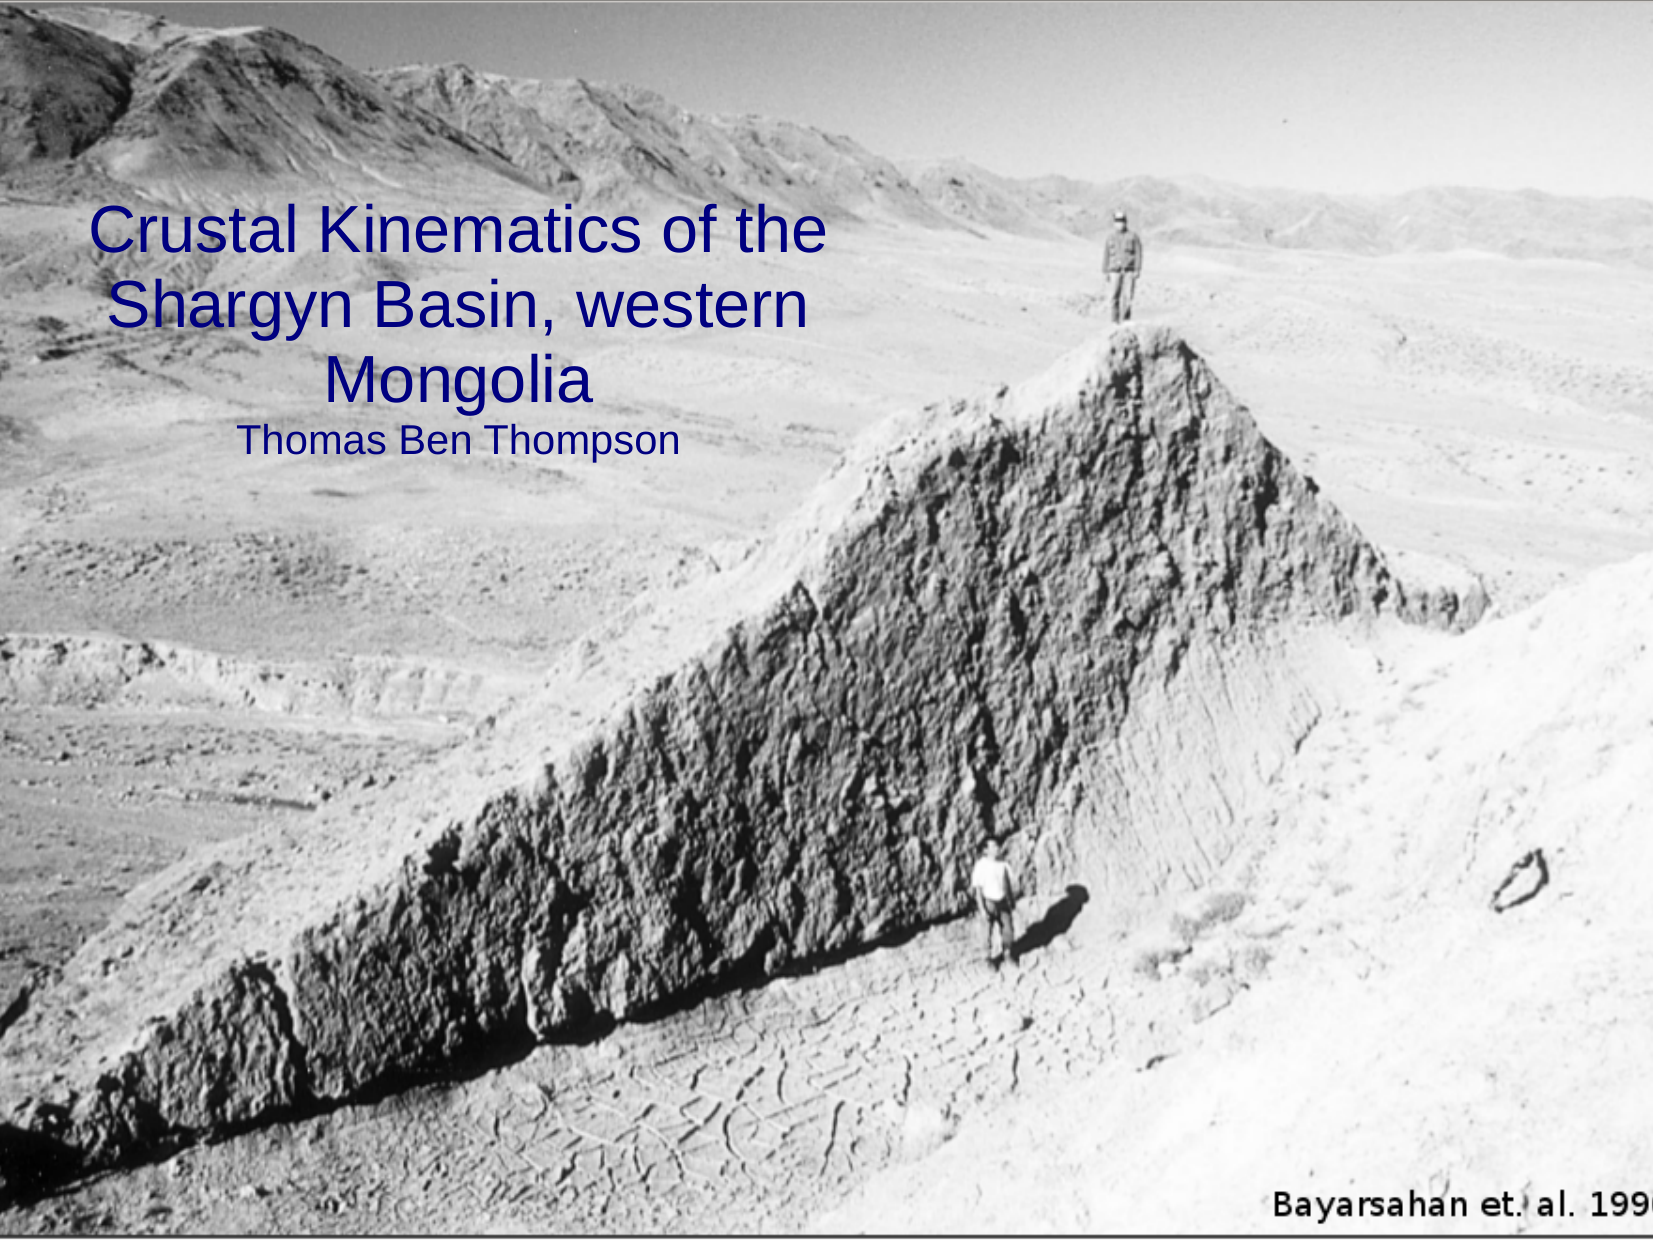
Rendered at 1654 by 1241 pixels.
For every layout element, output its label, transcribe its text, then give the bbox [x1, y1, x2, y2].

picture [0, 0, 1653, 1241]
subtitle Crustal Kinematics of the Shargyn Basin, western Mongolia Thomas Ben Thompson [77, 54, 840, 601]
